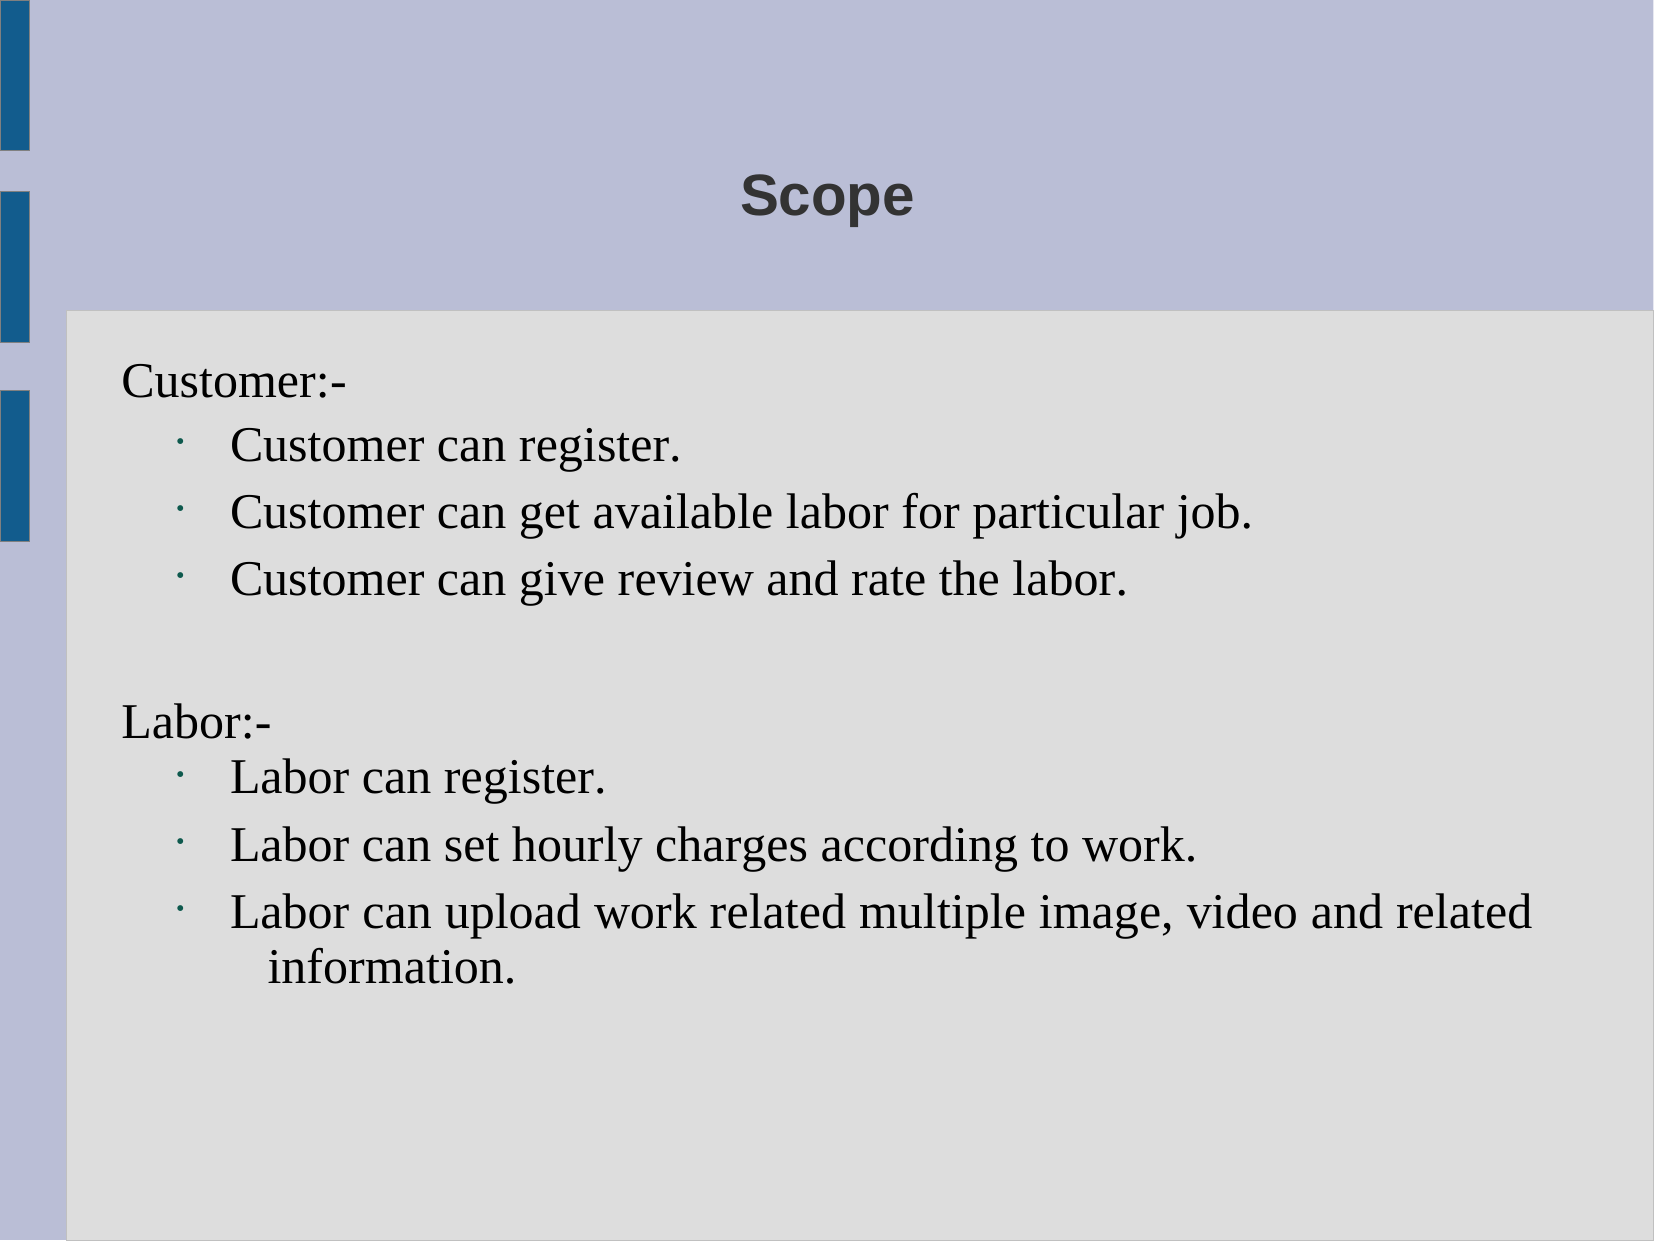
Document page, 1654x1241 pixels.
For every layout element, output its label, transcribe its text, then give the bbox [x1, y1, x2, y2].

title Scope [121, 91, 1534, 299]
list Customer:- Customer can register. Customer can get available labor for particular job. Customer can give review and rate the labor. Labor:- Labor can register. Labor can set hourly charges according to work. Labor can upload work related multiple image, video and related information. [121, 344, 1534, 1142]
